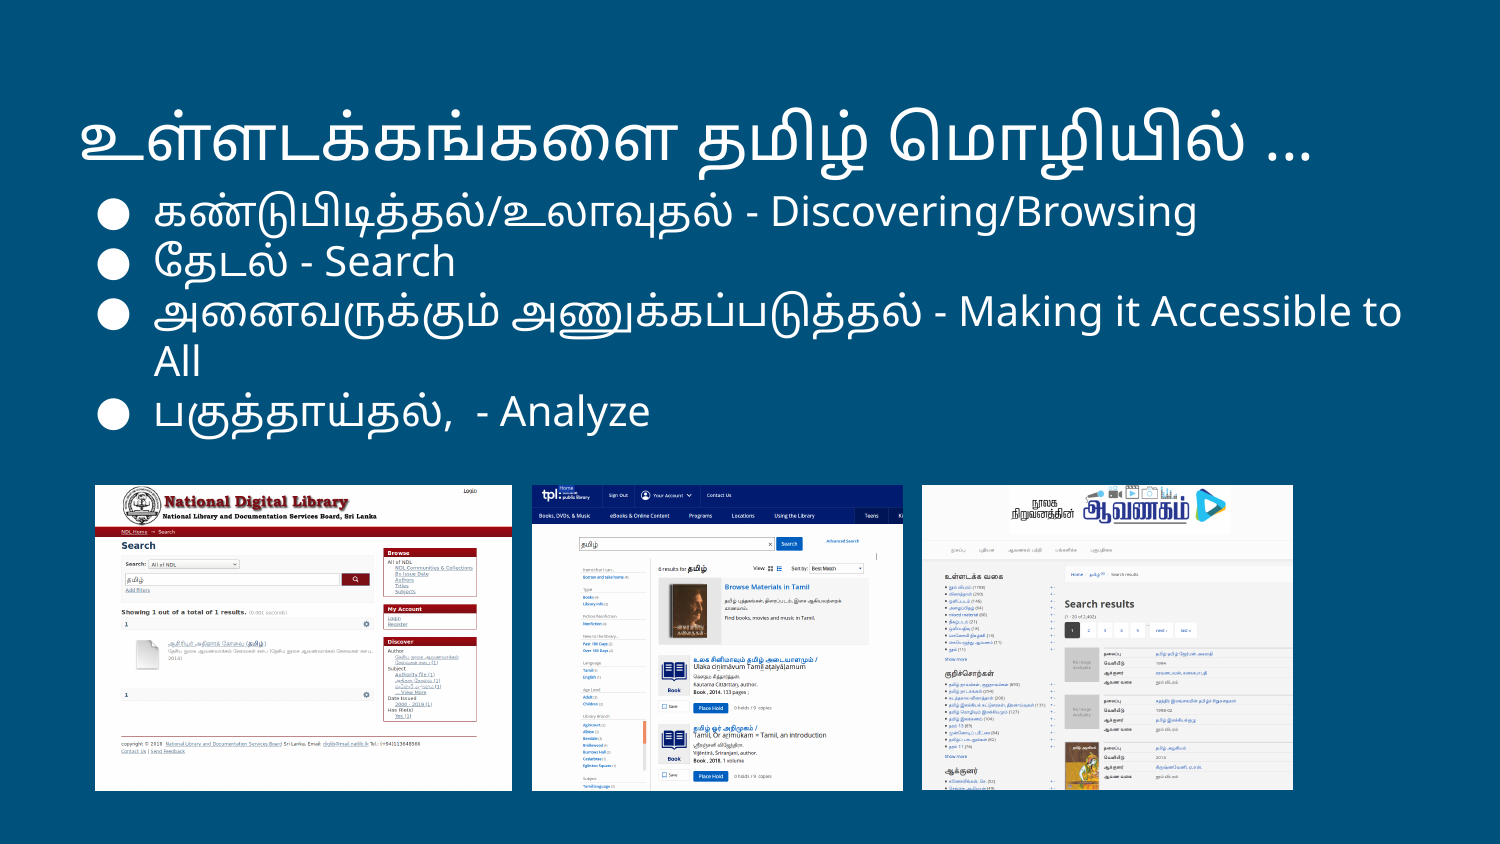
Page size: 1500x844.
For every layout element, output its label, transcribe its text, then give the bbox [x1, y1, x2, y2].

picture [533, 486, 902, 790]
picture [96, 486, 511, 790]
title உள்ளடக்கங்களை தமிழ் மொழியில் ... [63, 75, 1437, 169]
list கண்டுபிடித்தல்/உலாவுதல் - Discovering/Browsing தேடல் - Search அனைவருக்கும் அணுக்கப்படுத்தல் - Making it Accessible to All பகுத்தாய்தல், - Analyze [63, 169, 1437, 675]
picture [923, 486, 1292, 789]
